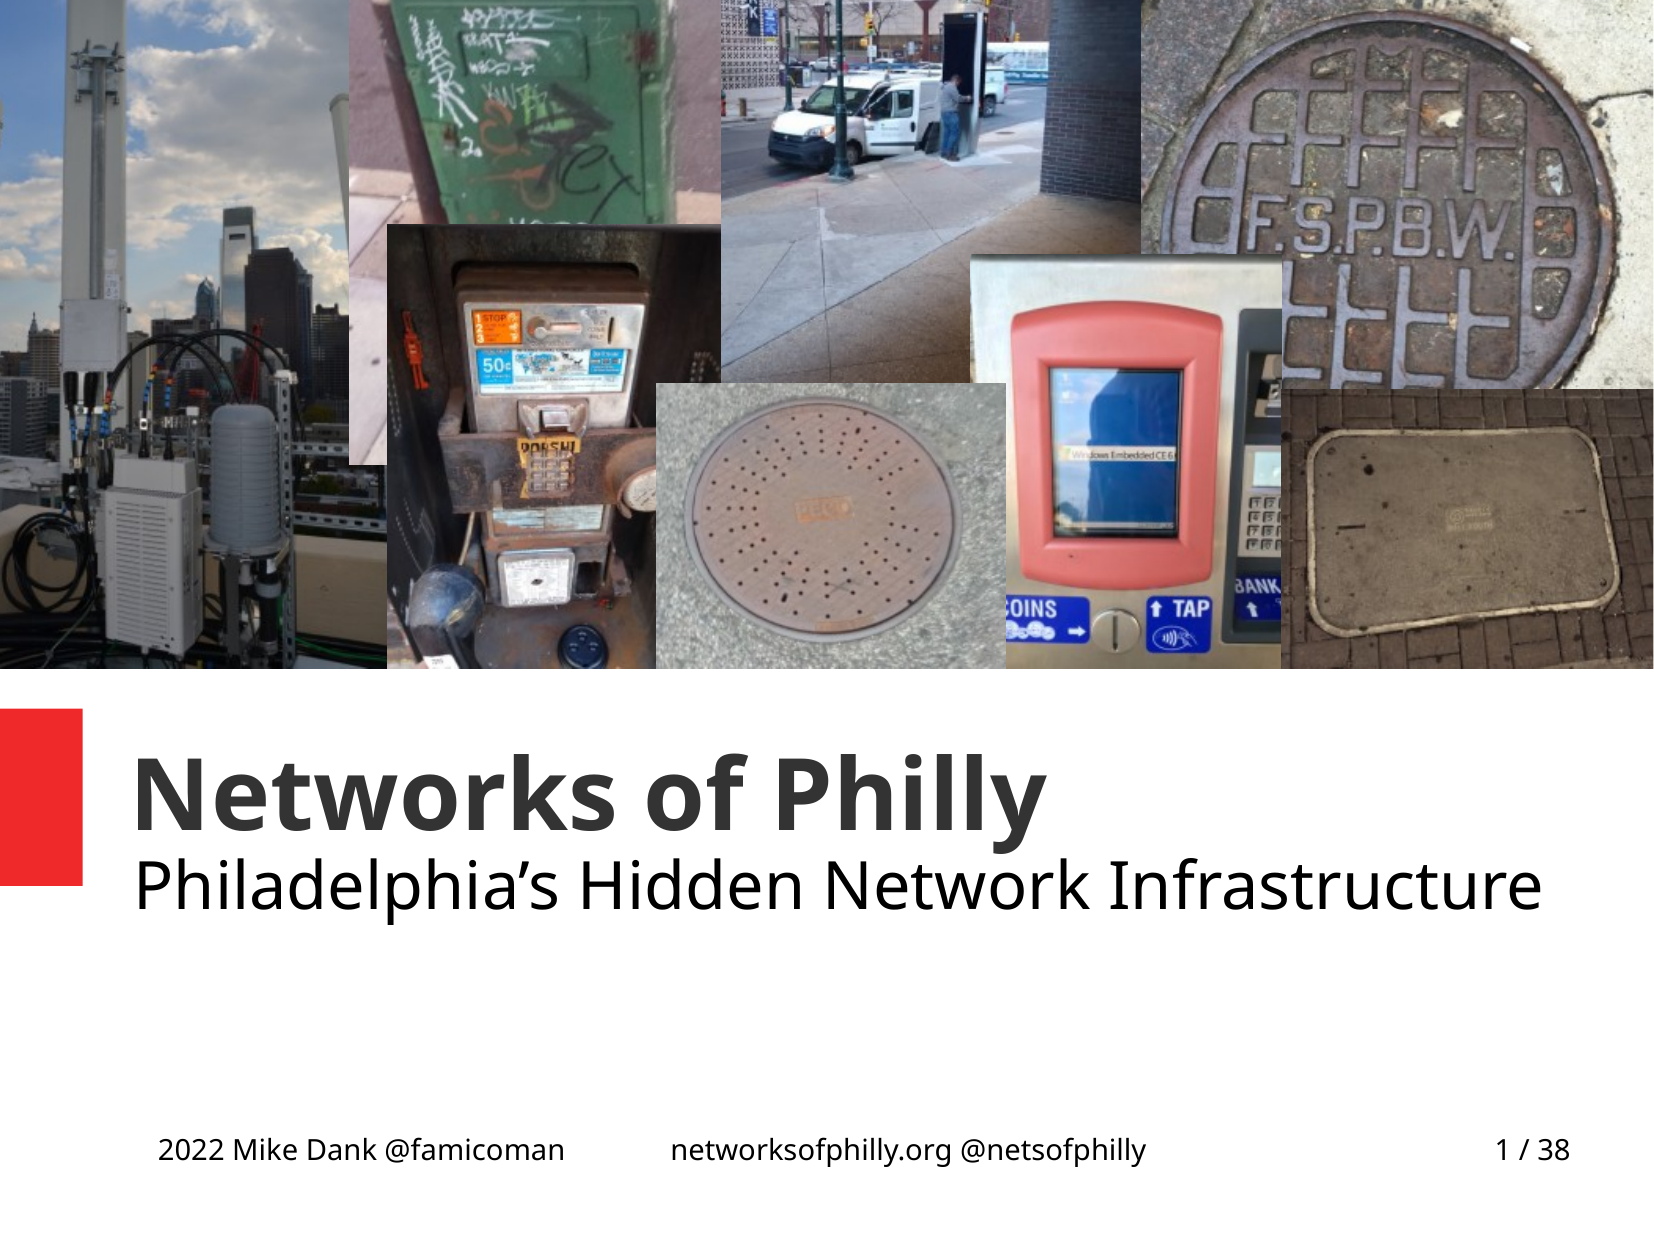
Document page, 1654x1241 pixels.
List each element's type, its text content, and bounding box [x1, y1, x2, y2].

title Networks of Philly [129, 670, 1536, 792]
picture [0, 0, 1654, 670]
subtitle Philadelphia’s Hidden Network Infrastructure [90, 792, 1591, 975]
